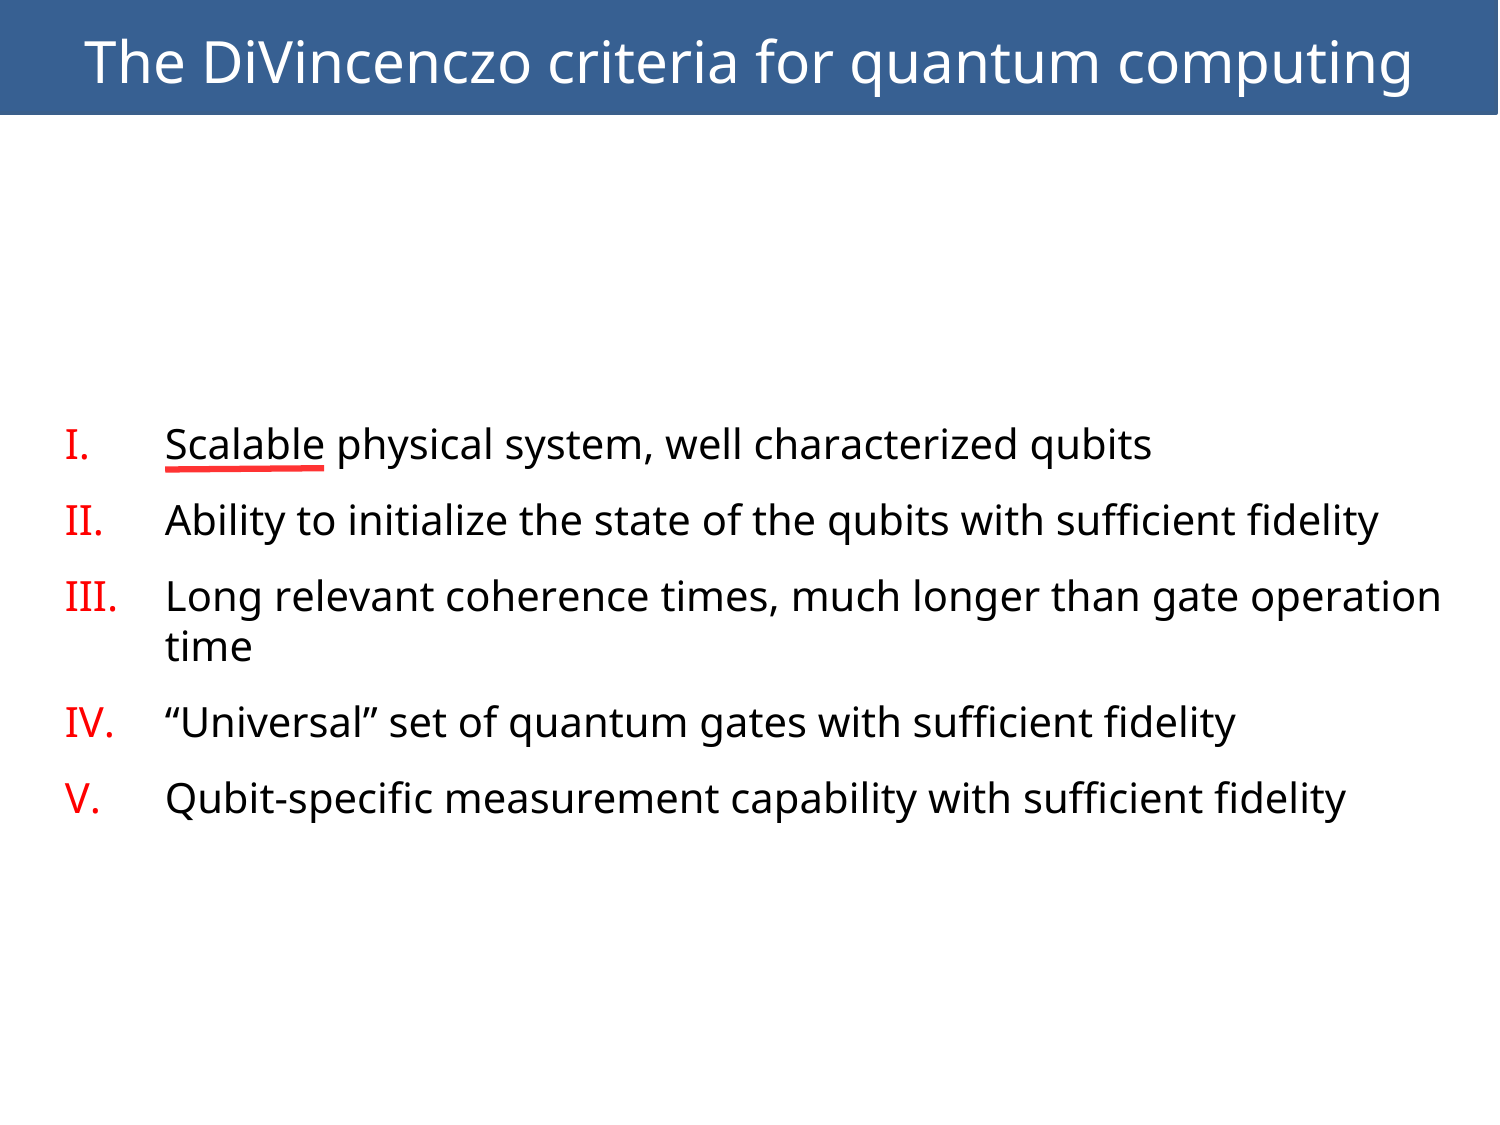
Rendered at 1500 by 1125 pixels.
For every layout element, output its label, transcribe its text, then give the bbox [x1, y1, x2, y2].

text_box The DiVincenczo criteria for quantum computing [45, 17, 1454, 103]
text_box Scalable physical system, well characterized qubits Ability to initialize the state of the qubits with sufficient fidelity Long relevant coherence times, much longer than gate operation time “Universal” set of quantum gates with sufficient fidelity Qubit-specific measurement capability with sufficient fidelity [49, 409, 1500, 830]
